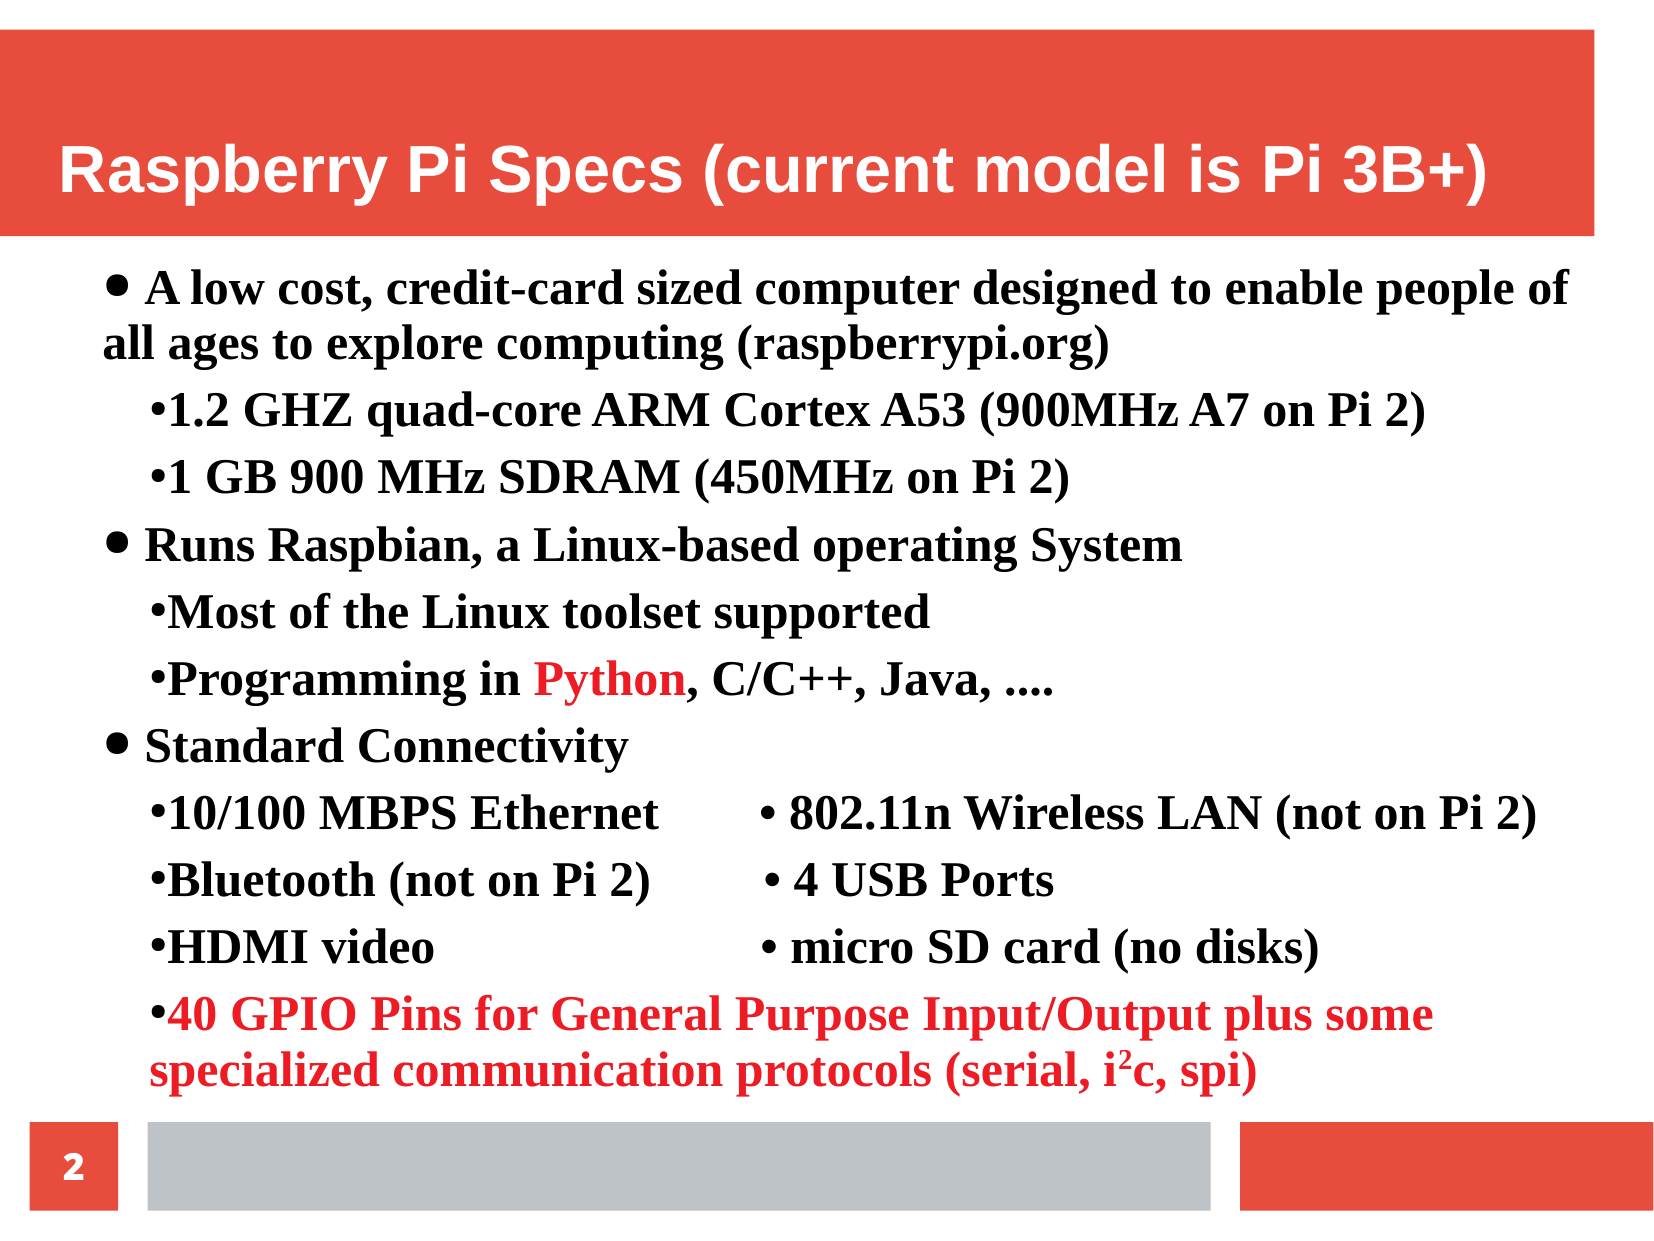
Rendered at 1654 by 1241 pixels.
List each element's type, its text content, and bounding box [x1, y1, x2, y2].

title Raspberry Pi Specs (current model is Pi 3B+) [59, 59, 1595, 207]
list A low cost, credit-card sized computer designed to enable people of all ages to explore computing (raspberrypi.org) 1.2 GHZ quad-core ARM Cortex A53 (900MHz A7 on Pi 2) 1 GB 900 MHz SDRAM (450MHz on Pi 2) Runs Raspbian, a Linux-based operating System Most of the Linux toolset supported Programming in Python, C/C++, Java, .... Standard Connectivity 10/100 MBPS Ethernet • 802.11n Wireless LAN (not on Pi 2) Bluetooth (not on Pi 2) • 4 USB Ports HDMI video • micro SD card (no disks) 40 GPIO Pins for General Purpose Input/Output plus some specialized communication protocols (serial, i2c, spi) [54, 260, 1589, 1110]
